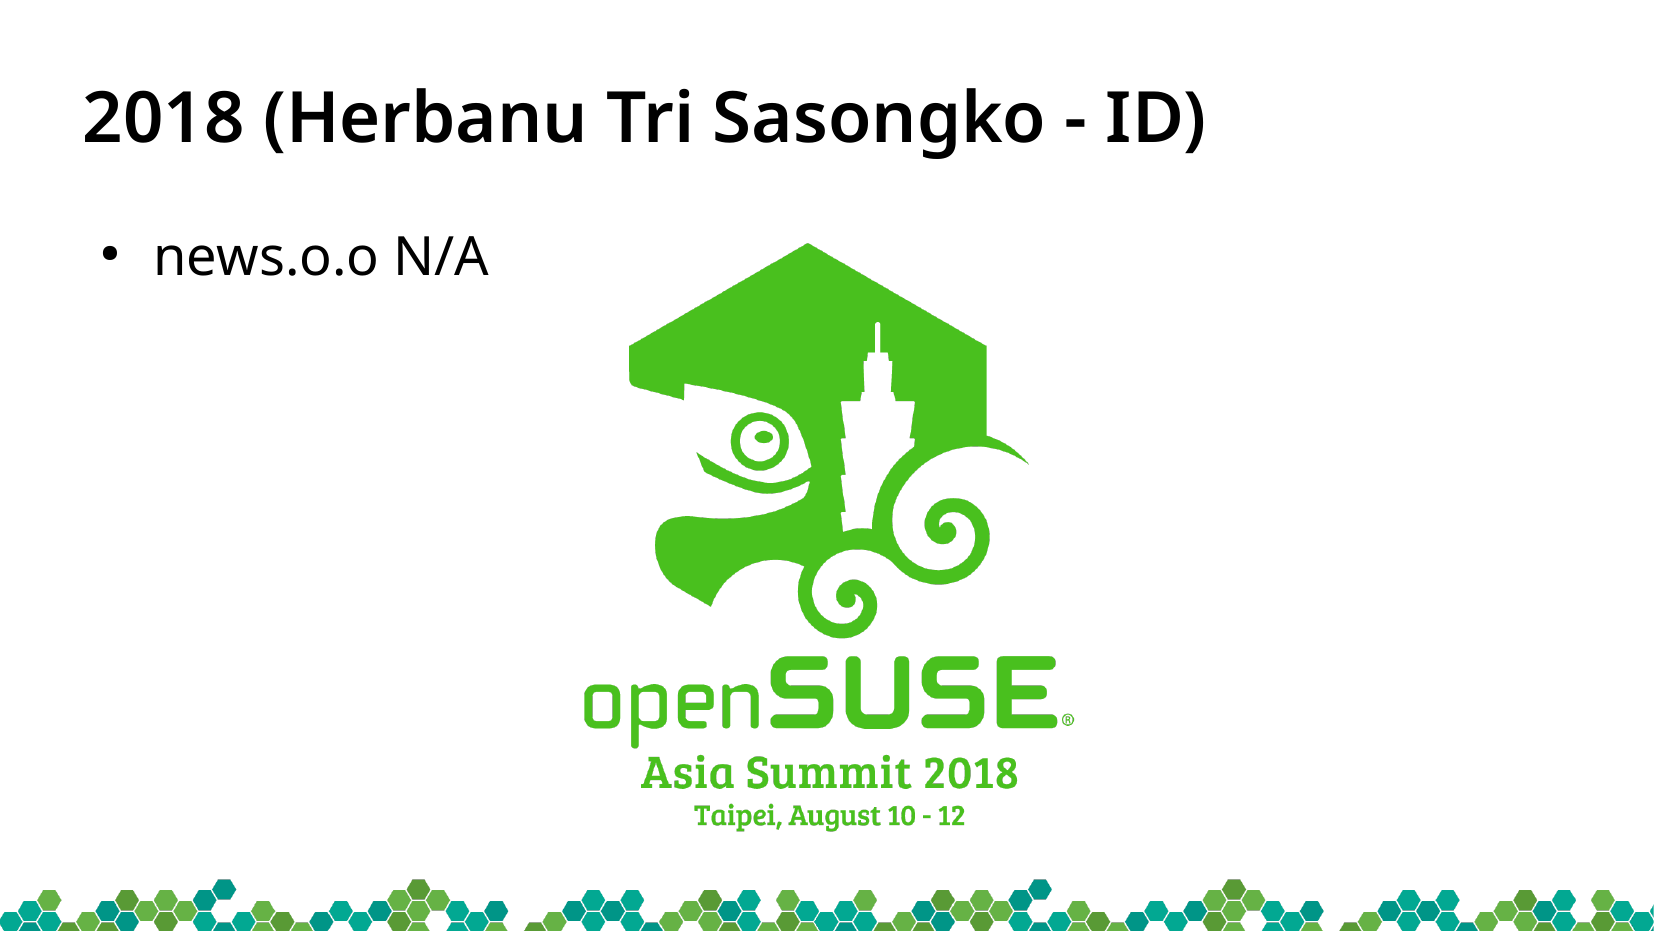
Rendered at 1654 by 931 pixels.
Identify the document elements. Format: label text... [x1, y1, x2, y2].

picture [576, 242, 1077, 836]
list news.o.o N/A [82, 217, 1571, 758]
title 2018 (Herbanu Tri Sasongko - ID) [82, 37, 1571, 193]
picture [0, 871, 1654, 931]
